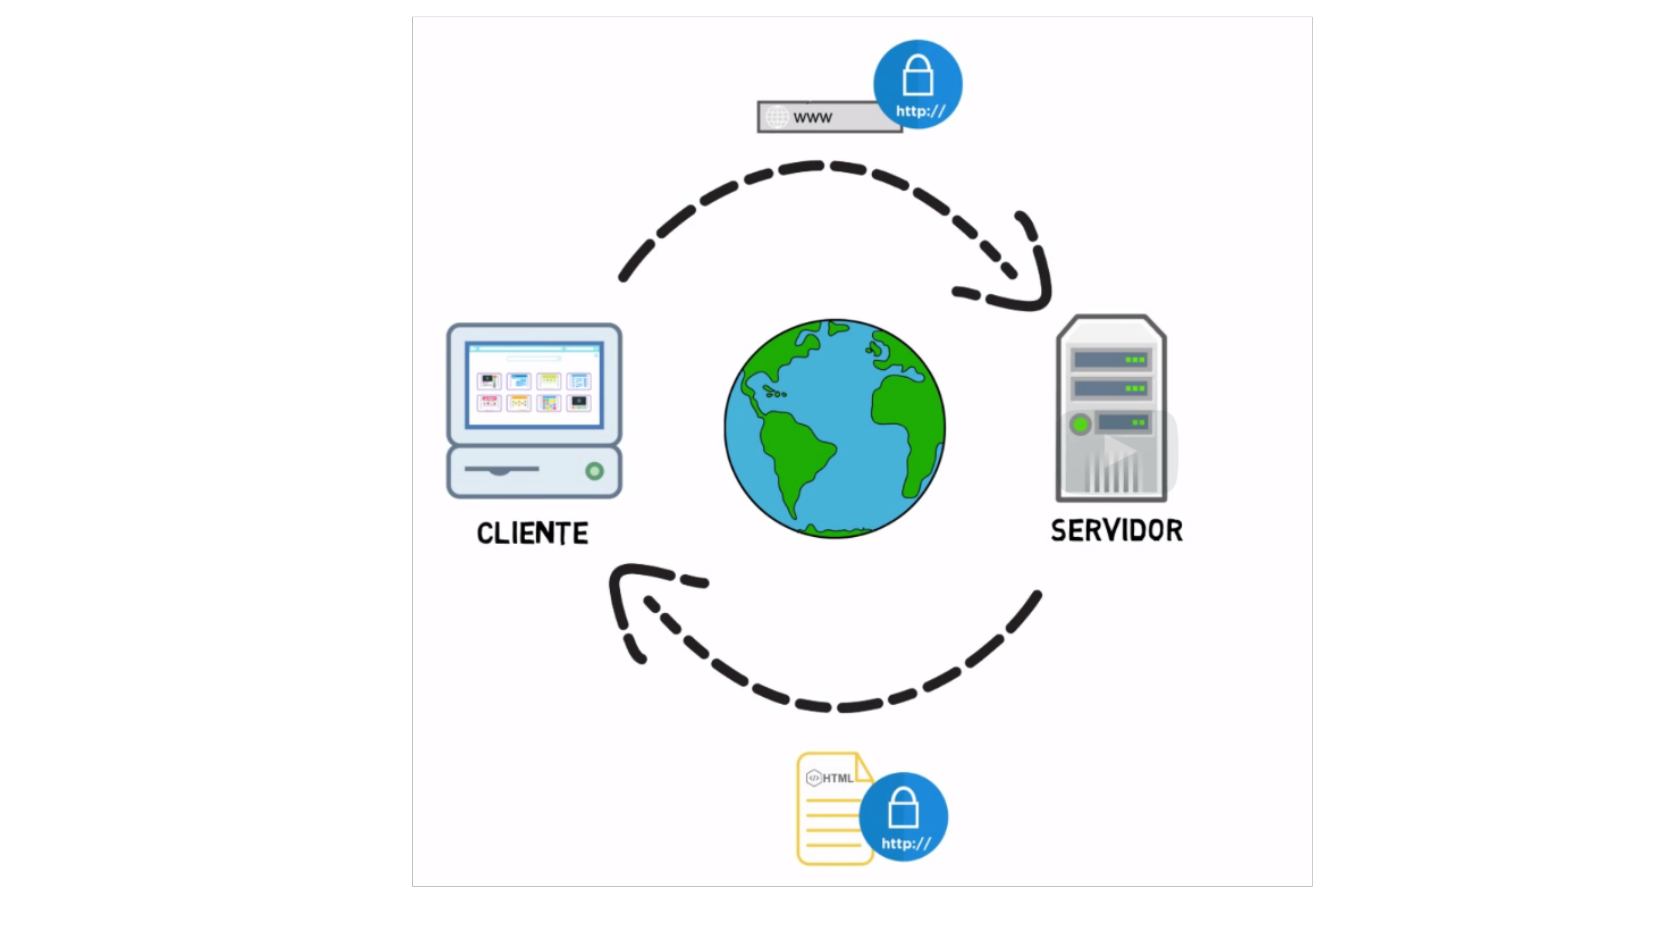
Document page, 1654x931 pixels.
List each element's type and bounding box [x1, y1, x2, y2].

picture [222, 0, 1453, 931]
